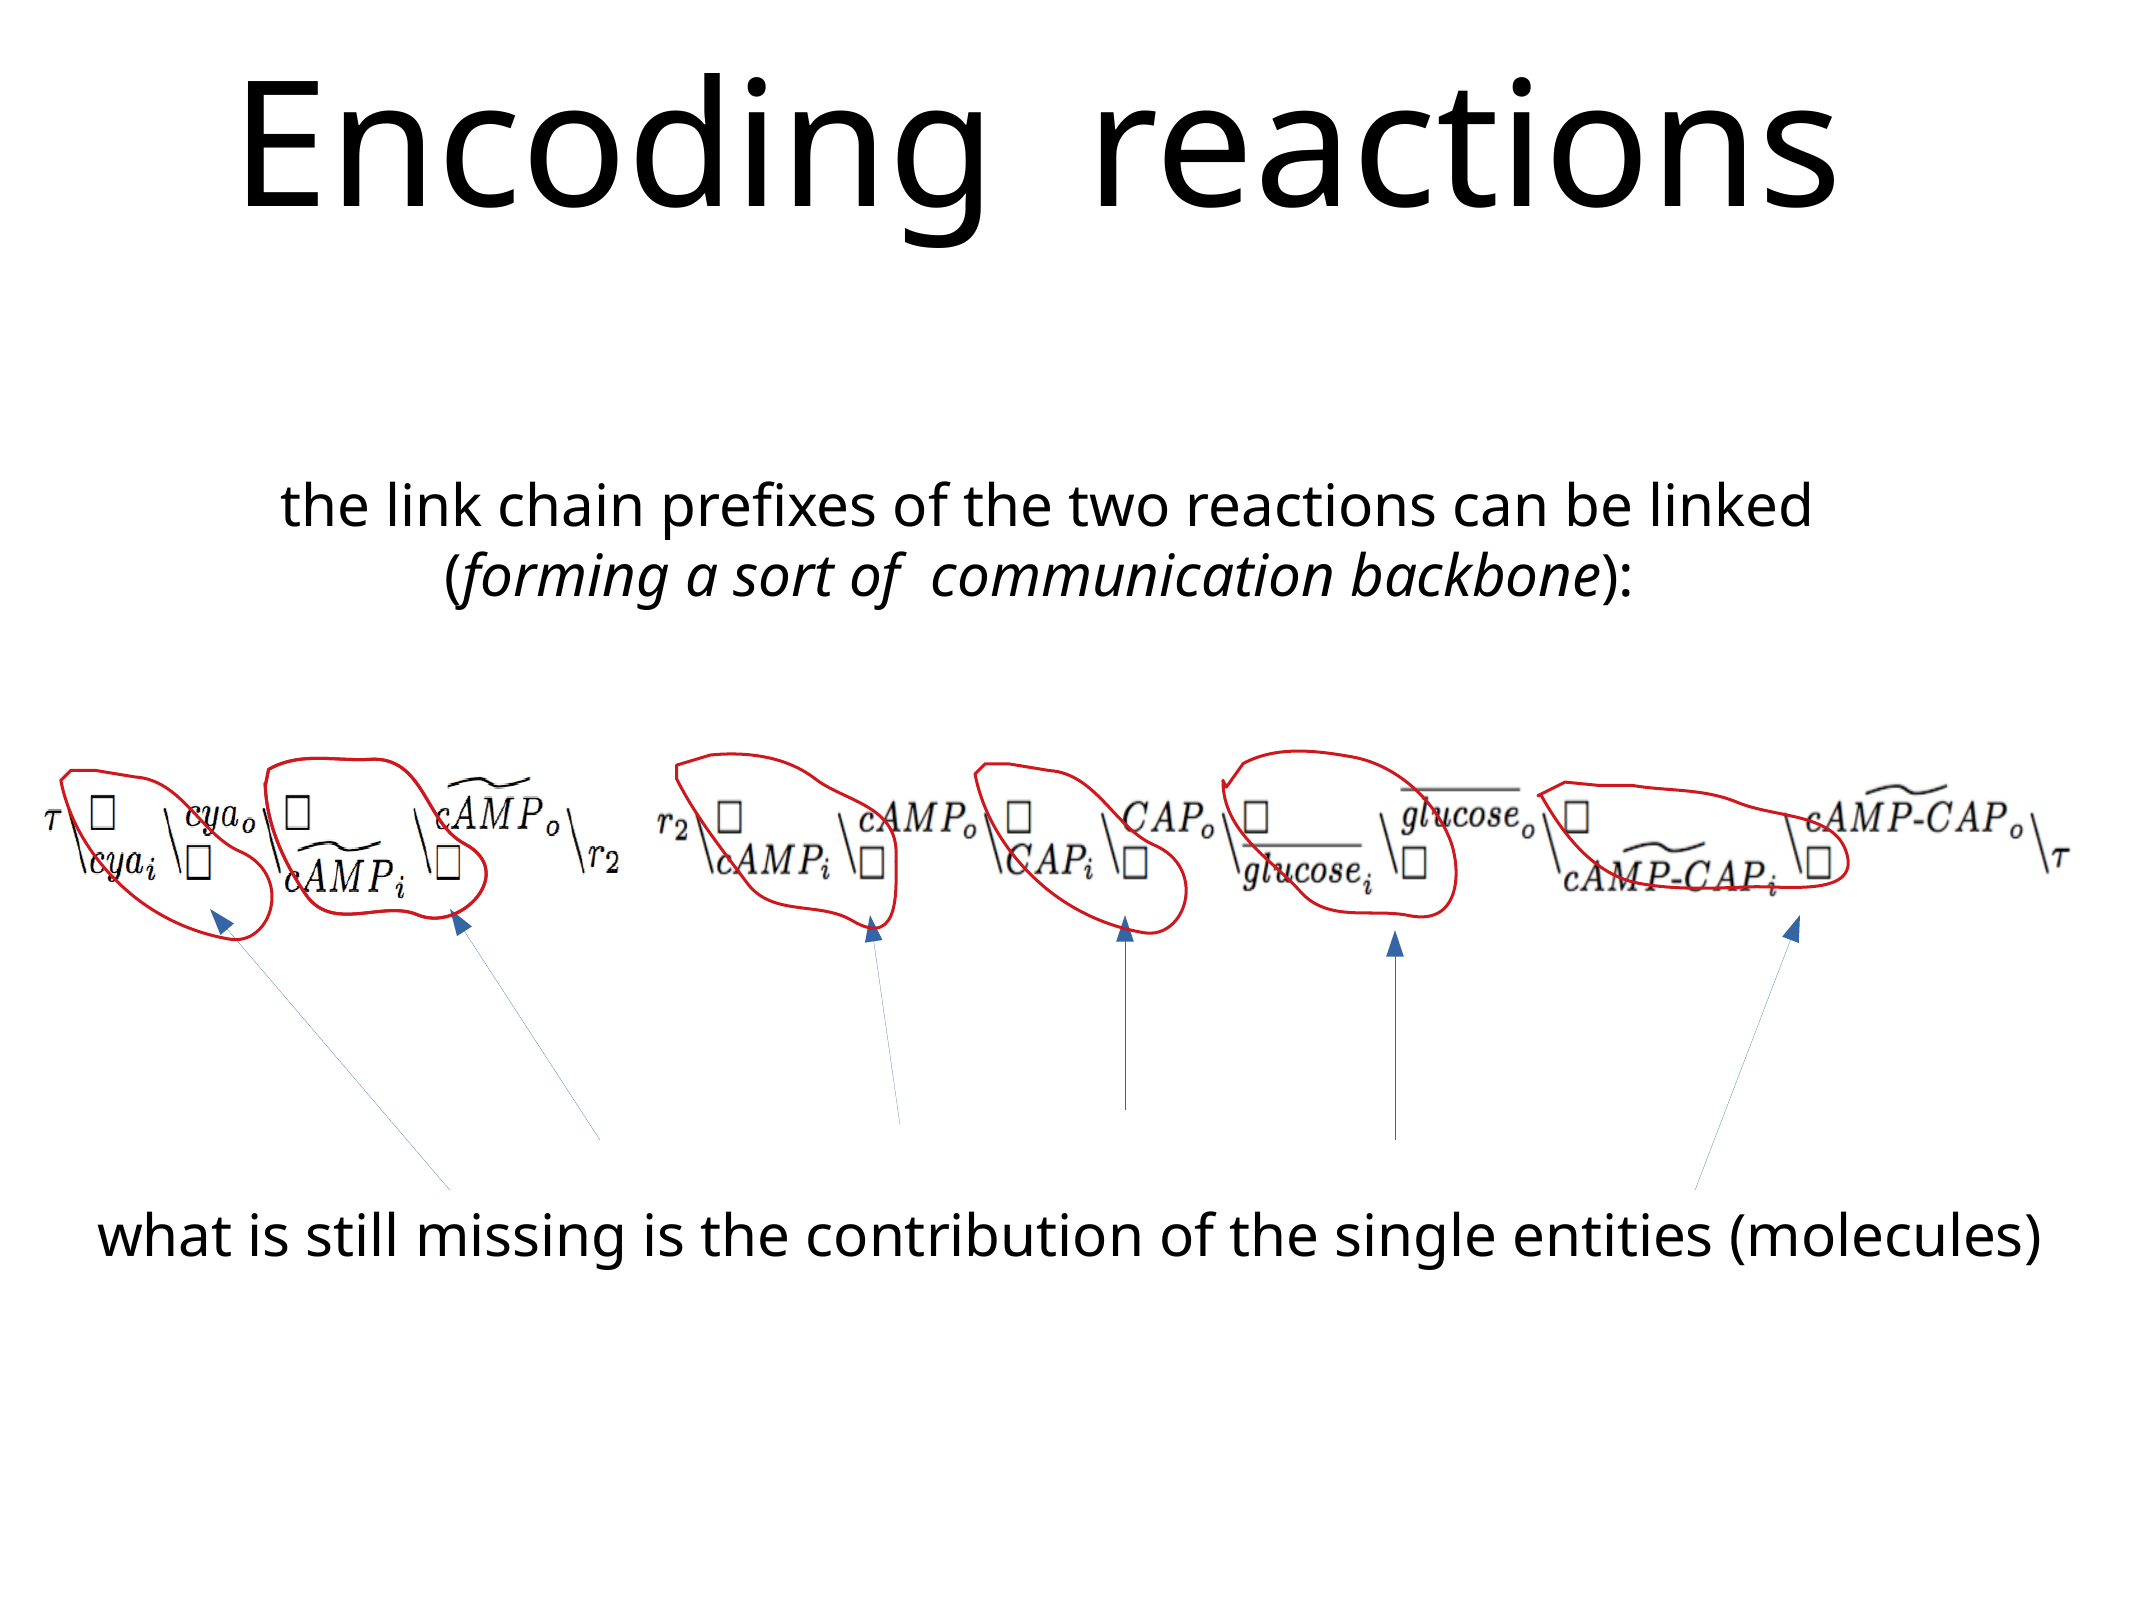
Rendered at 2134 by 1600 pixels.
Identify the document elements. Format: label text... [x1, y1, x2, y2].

picture [789, 761, 1392, 916]
picture [1226, 761, 1454, 915]
text_box what is still missing is the contribution of the single entities (molecules) [89, 1190, 2065, 1276]
picture [405, 761, 834, 916]
picture [63, 772, 270, 909]
picture [1376, 761, 2111, 916]
picture [977, 766, 1184, 916]
text_box the link chain prefixes of the two reactions can be linked (forming a sort of communication backbone): [273, 460, 1822, 686]
picture [679, 761, 894, 916]
picture [267, 767, 484, 909]
picture [12, 767, 317, 909]
title Encoding reactions [84, 23, 1991, 424]
